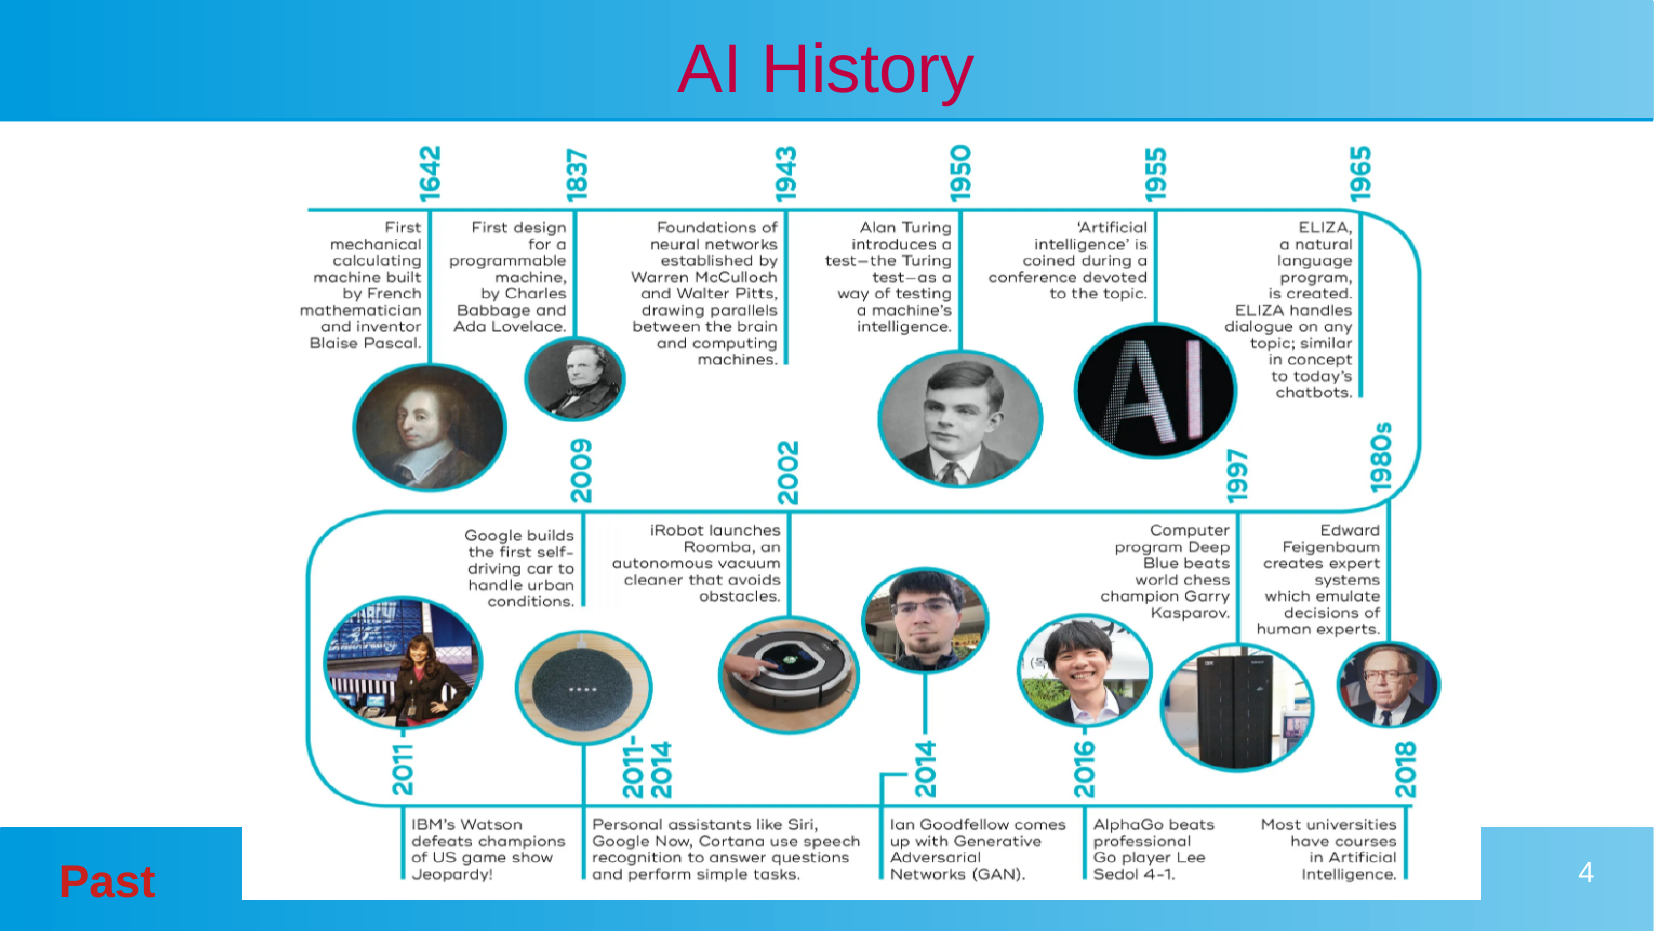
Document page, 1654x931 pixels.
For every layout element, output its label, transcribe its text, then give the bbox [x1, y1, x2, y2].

picture [242, 125, 1481, 901]
title AI History [59, 29, 1595, 108]
